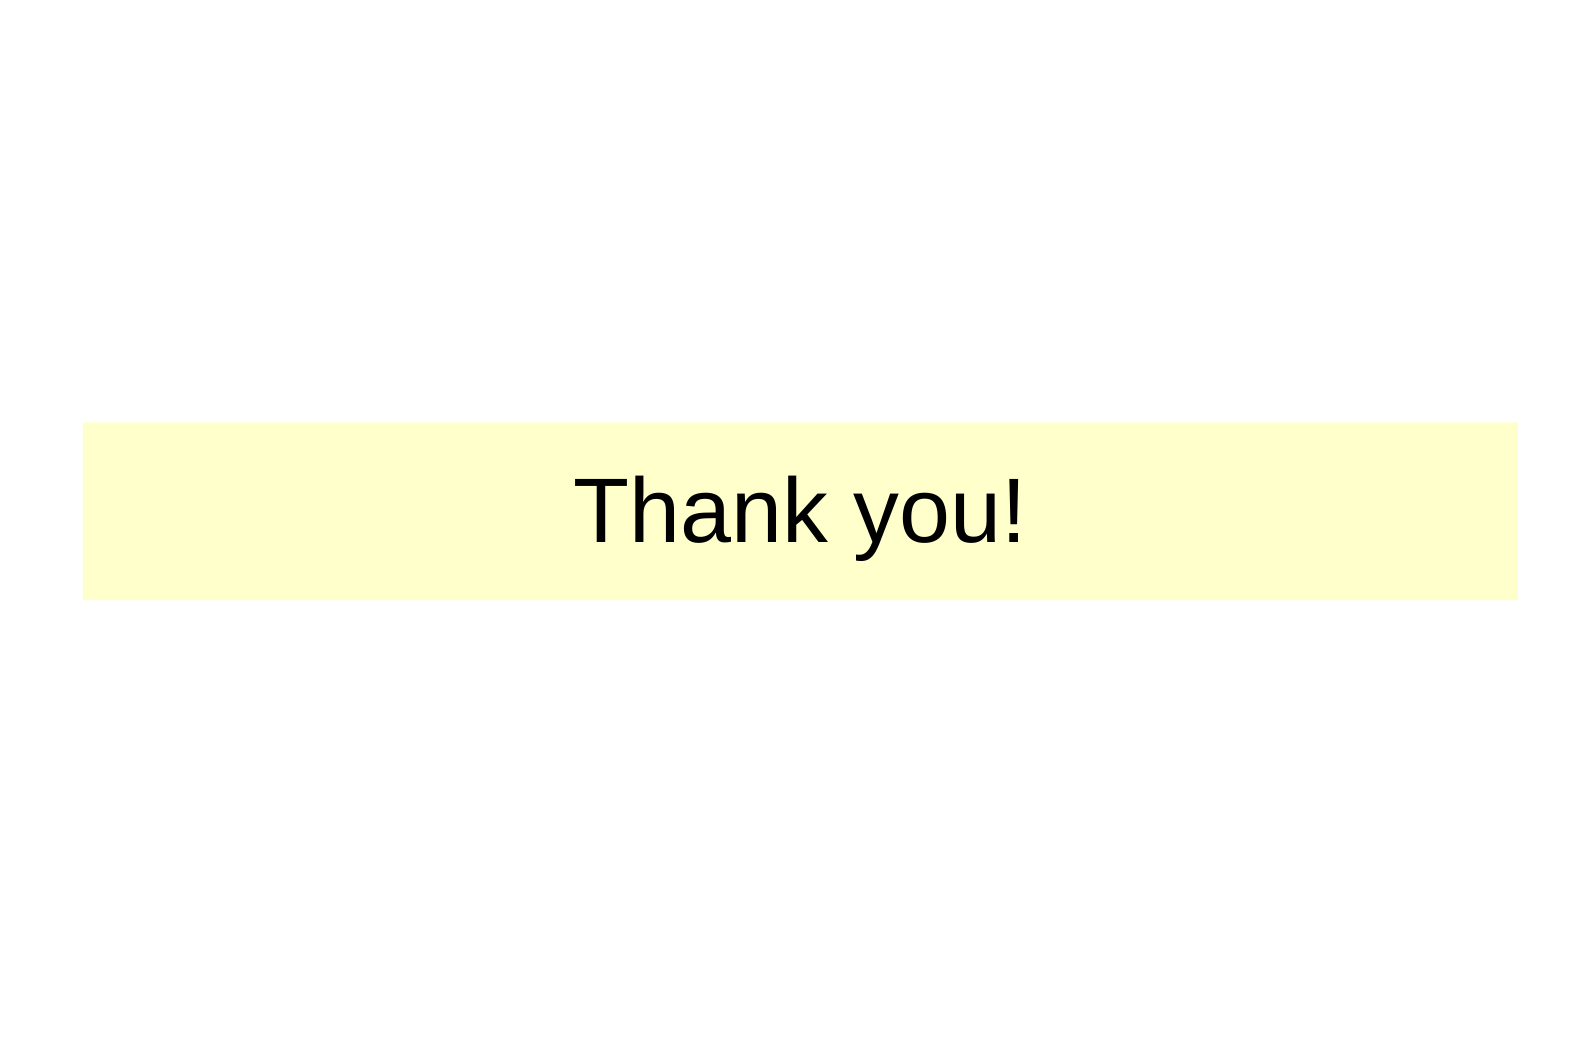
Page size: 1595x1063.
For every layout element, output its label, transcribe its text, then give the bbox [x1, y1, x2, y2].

title Thank you! [82, 422, 1518, 601]
